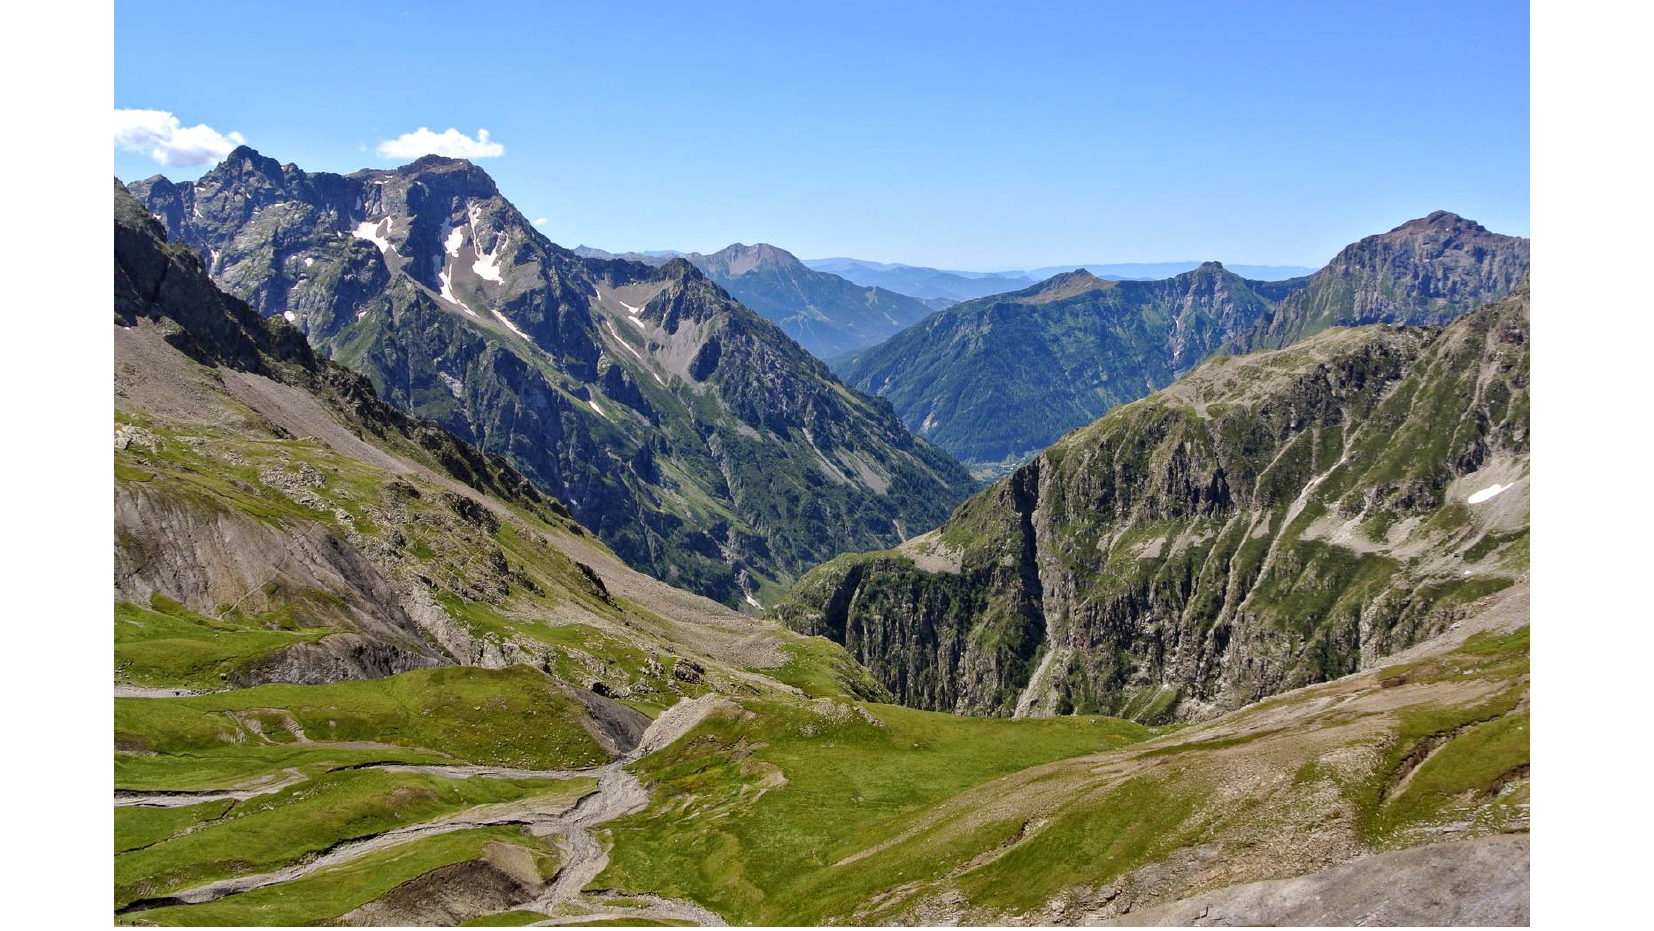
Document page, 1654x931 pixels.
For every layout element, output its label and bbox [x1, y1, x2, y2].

picture [114, 0, 1530, 927]
